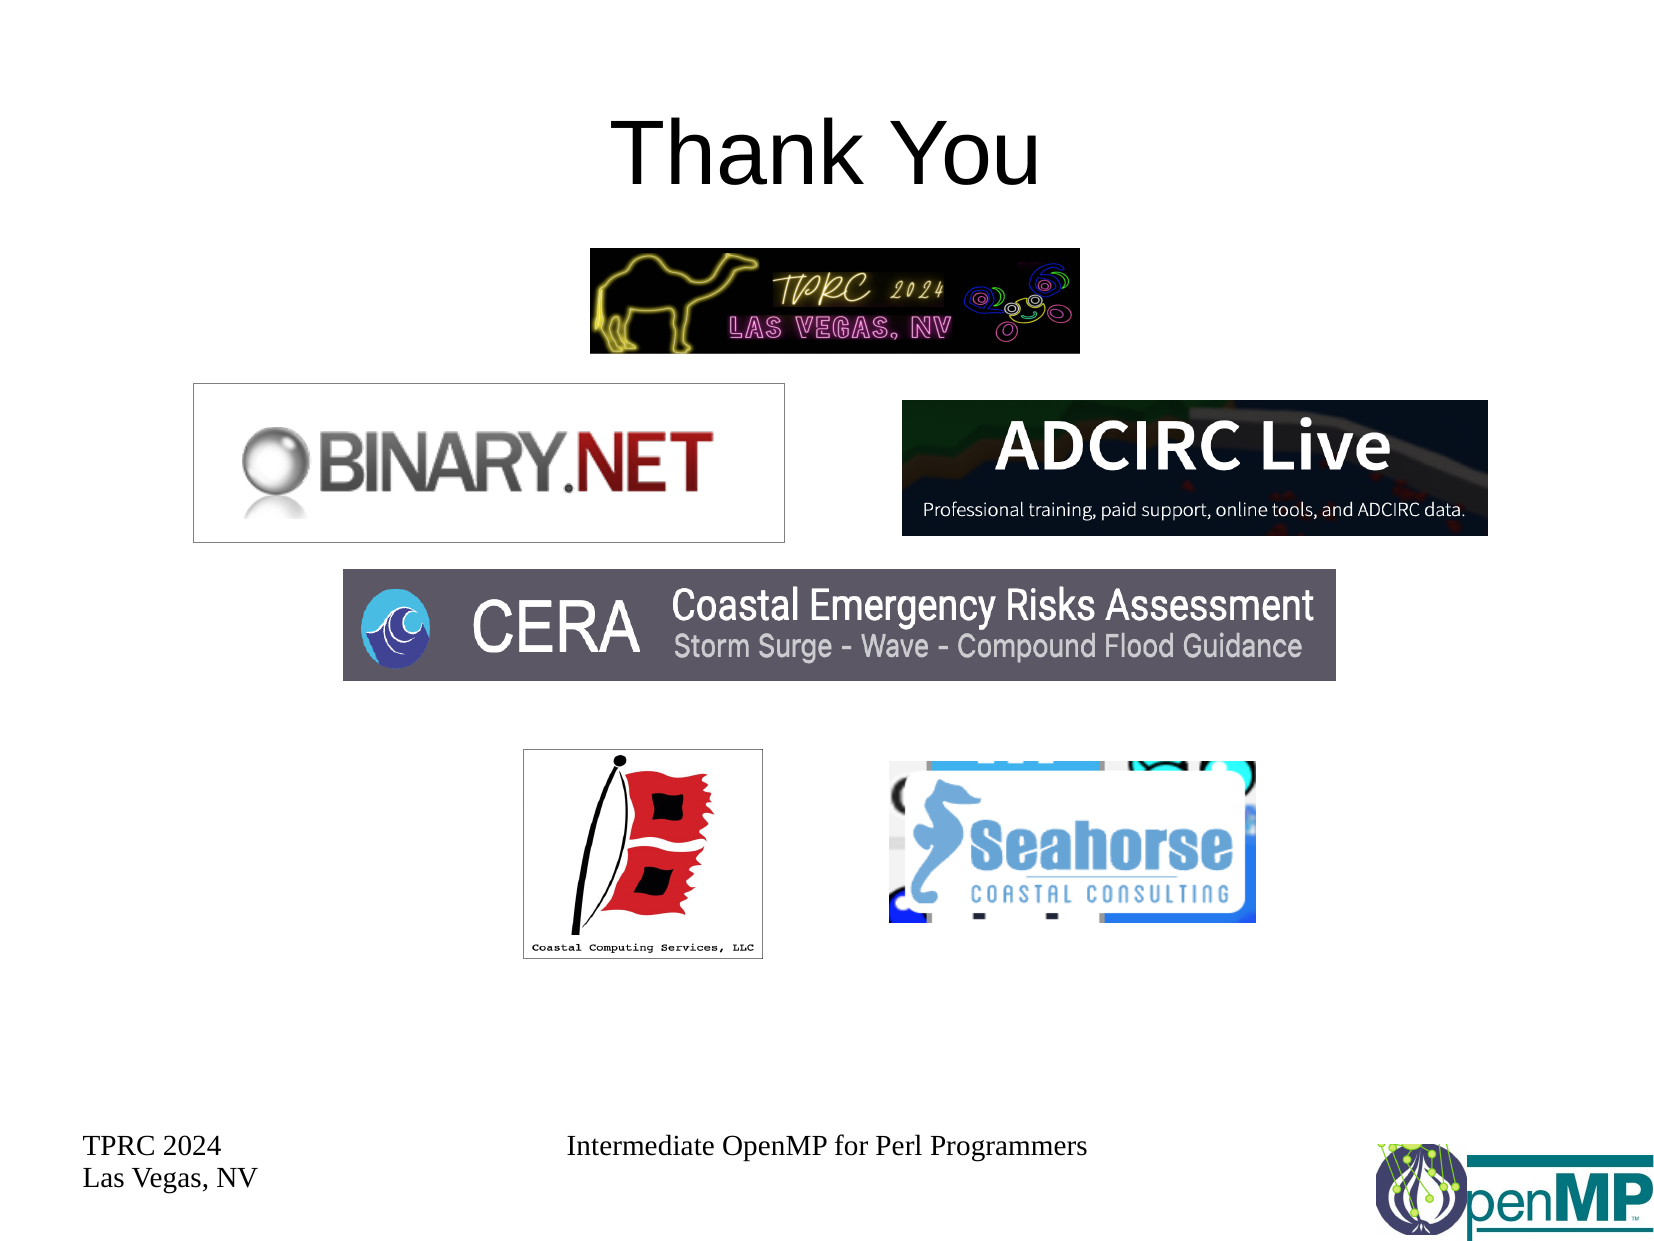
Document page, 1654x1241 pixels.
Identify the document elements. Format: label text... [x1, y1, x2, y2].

picture [343, 569, 1336, 681]
picture [590, 248, 1080, 354]
picture [1376, 1144, 1654, 1241]
text_box [193, 383, 785, 543]
picture [889, 761, 1256, 923]
picture [241, 427, 720, 519]
title Thank You [82, 49, 1571, 257]
picture [521, 749, 765, 961]
picture [902, 400, 1488, 536]
